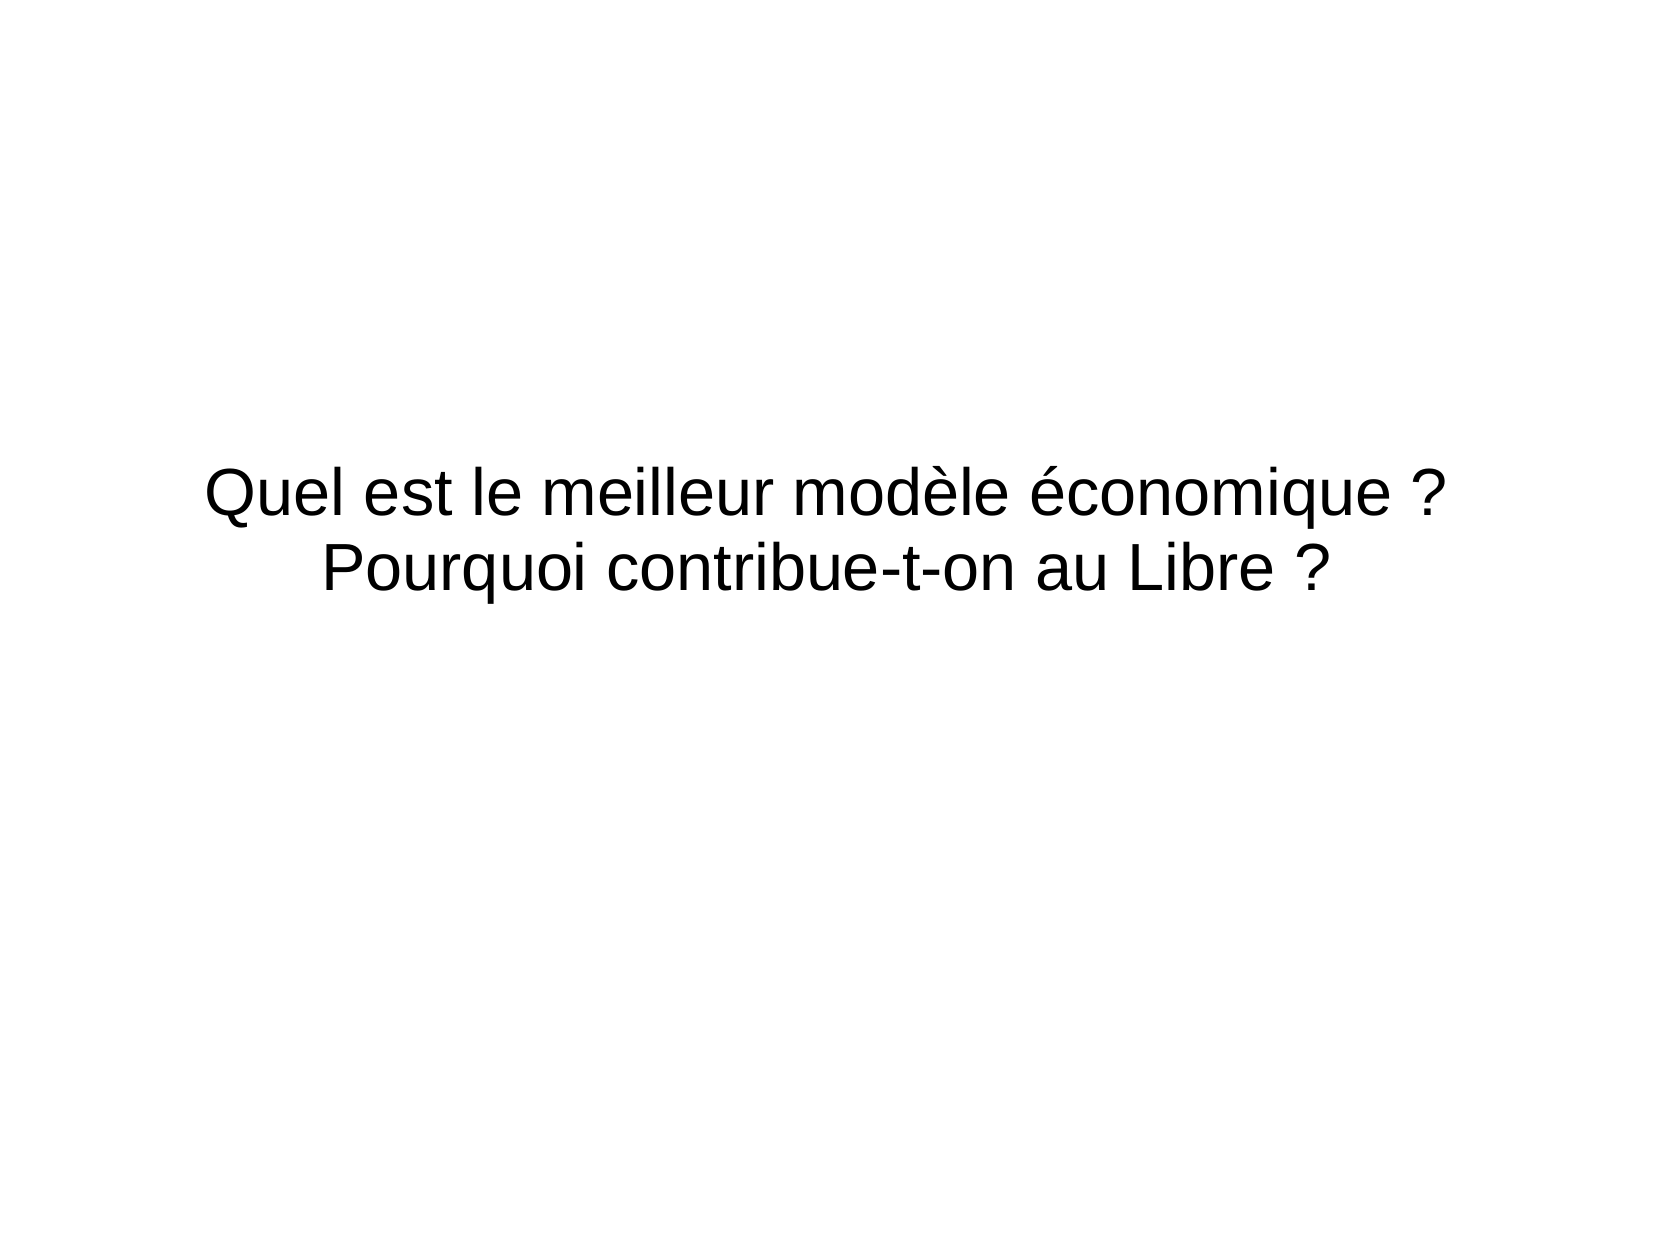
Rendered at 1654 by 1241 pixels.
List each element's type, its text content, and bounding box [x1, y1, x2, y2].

subtitle Quel est le meilleur modèle économique ? Pourquoi contribue-t-on au Libre ? [82, 49, 1571, 1010]
